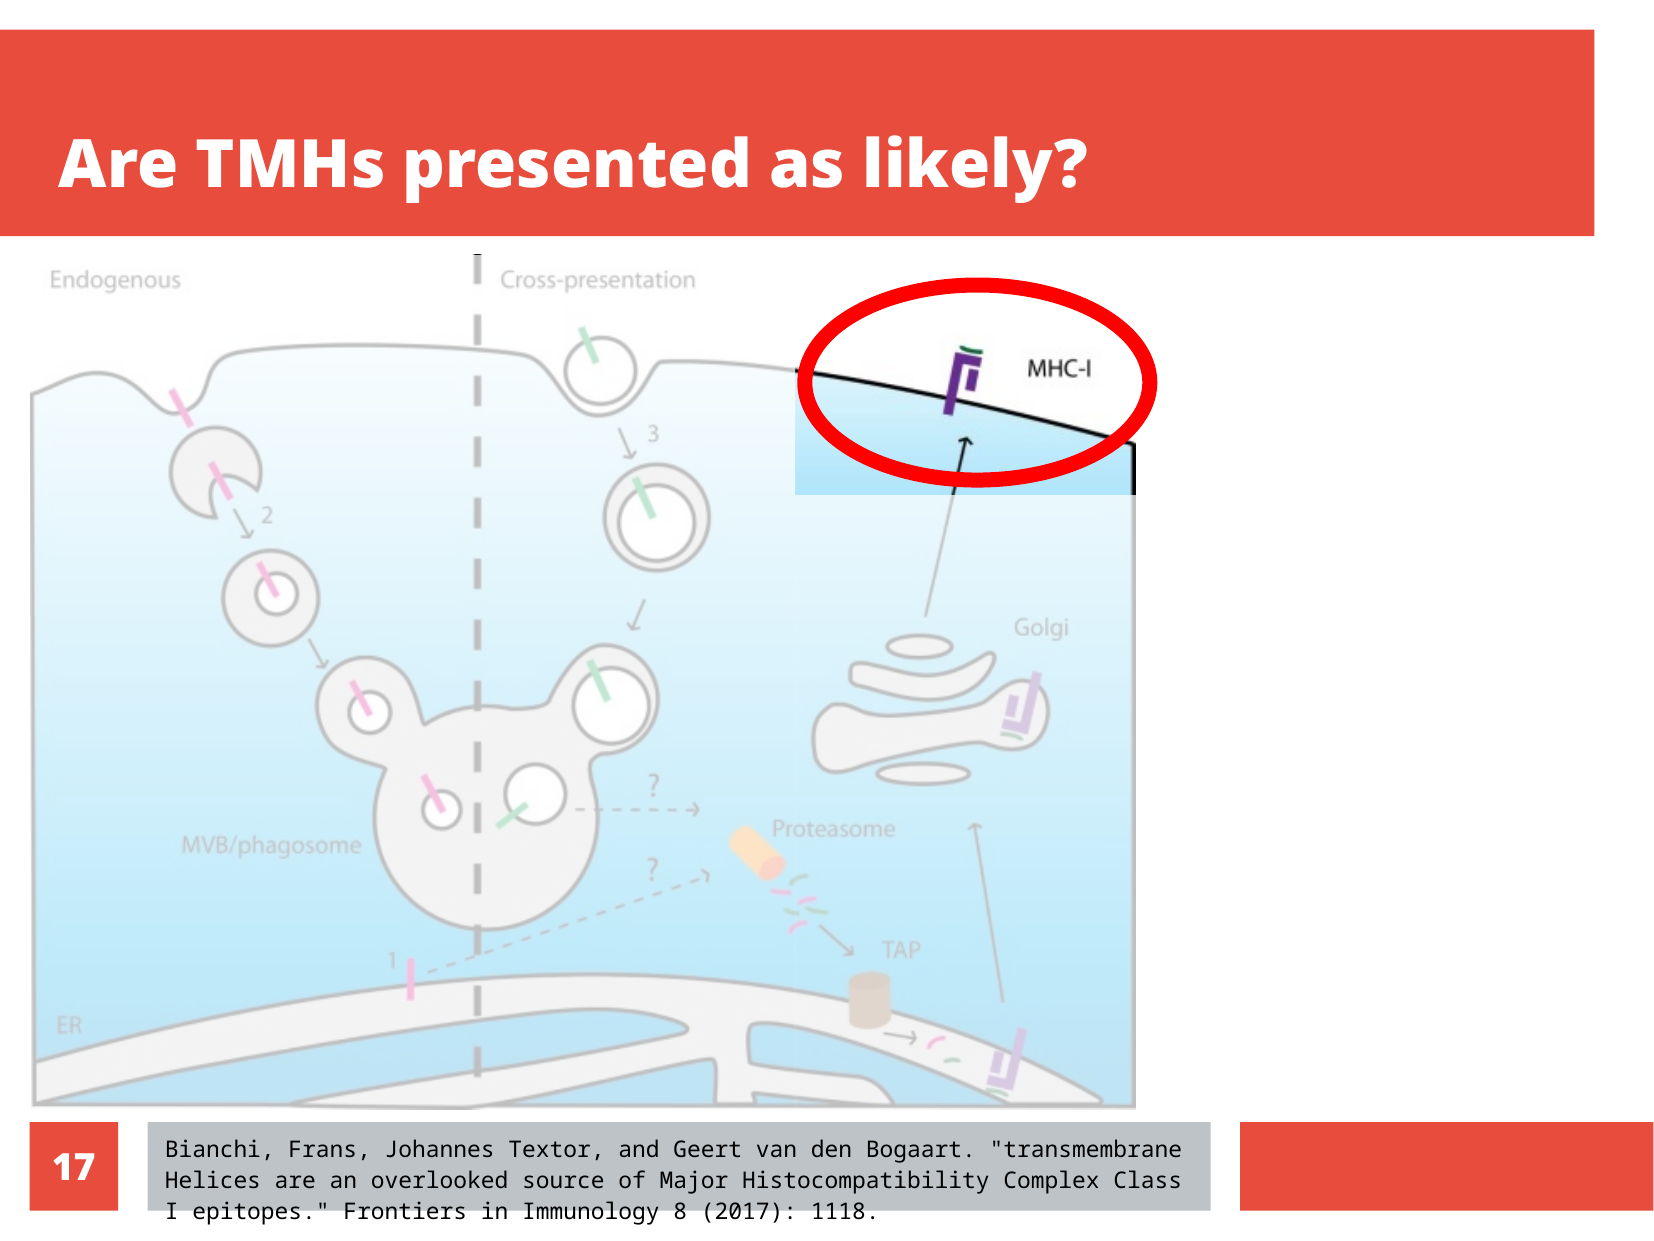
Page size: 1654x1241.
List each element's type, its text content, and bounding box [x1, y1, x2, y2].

text_box Bianchi, Frans, Johannes Textor, and Geert van den Bogaart. "transmembrane Helices are an overlooked source of Major Histocompatibility Complex Class I epitopes." Frontiers in Immunology 8 (2017): 1118. [150, 1125, 1201, 1210]
text_box [30, 255, 1171, 1111]
picture [30, 254, 1136, 495]
title Are TMHs presented as likely? [59, 59, 1595, 207]
picture [813, 293, 1136, 472]
